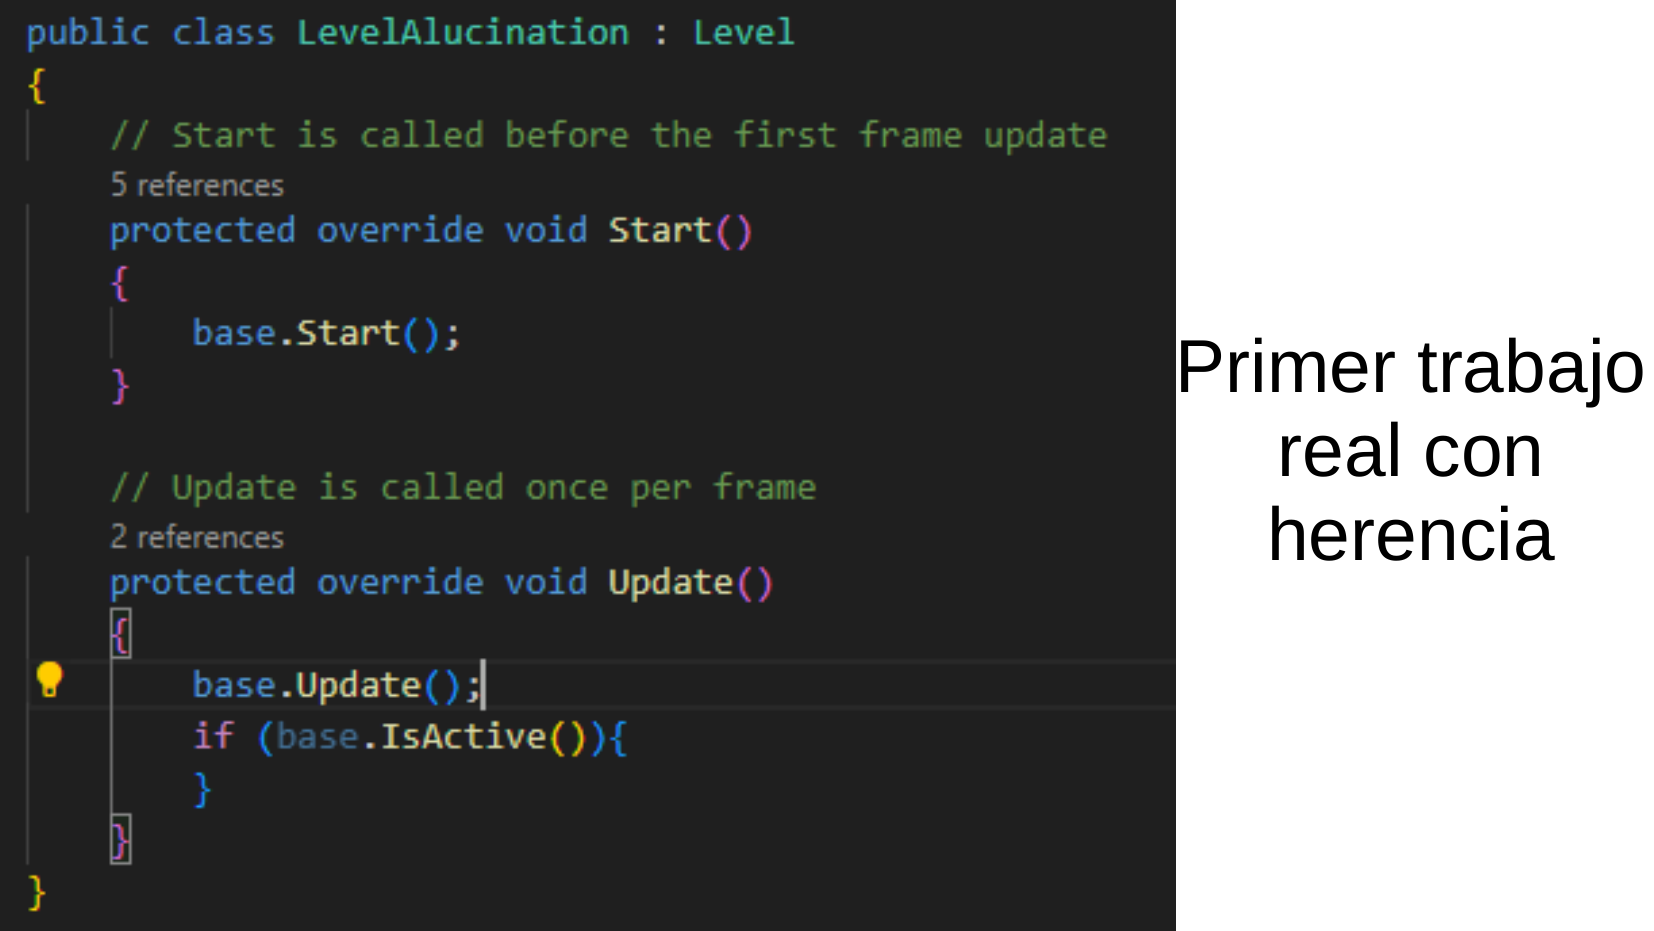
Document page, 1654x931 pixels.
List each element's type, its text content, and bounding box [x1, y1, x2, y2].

picture [0, 0, 1176, 931]
title Primer trabajo real con herencia [1176, 324, 1654, 577]
